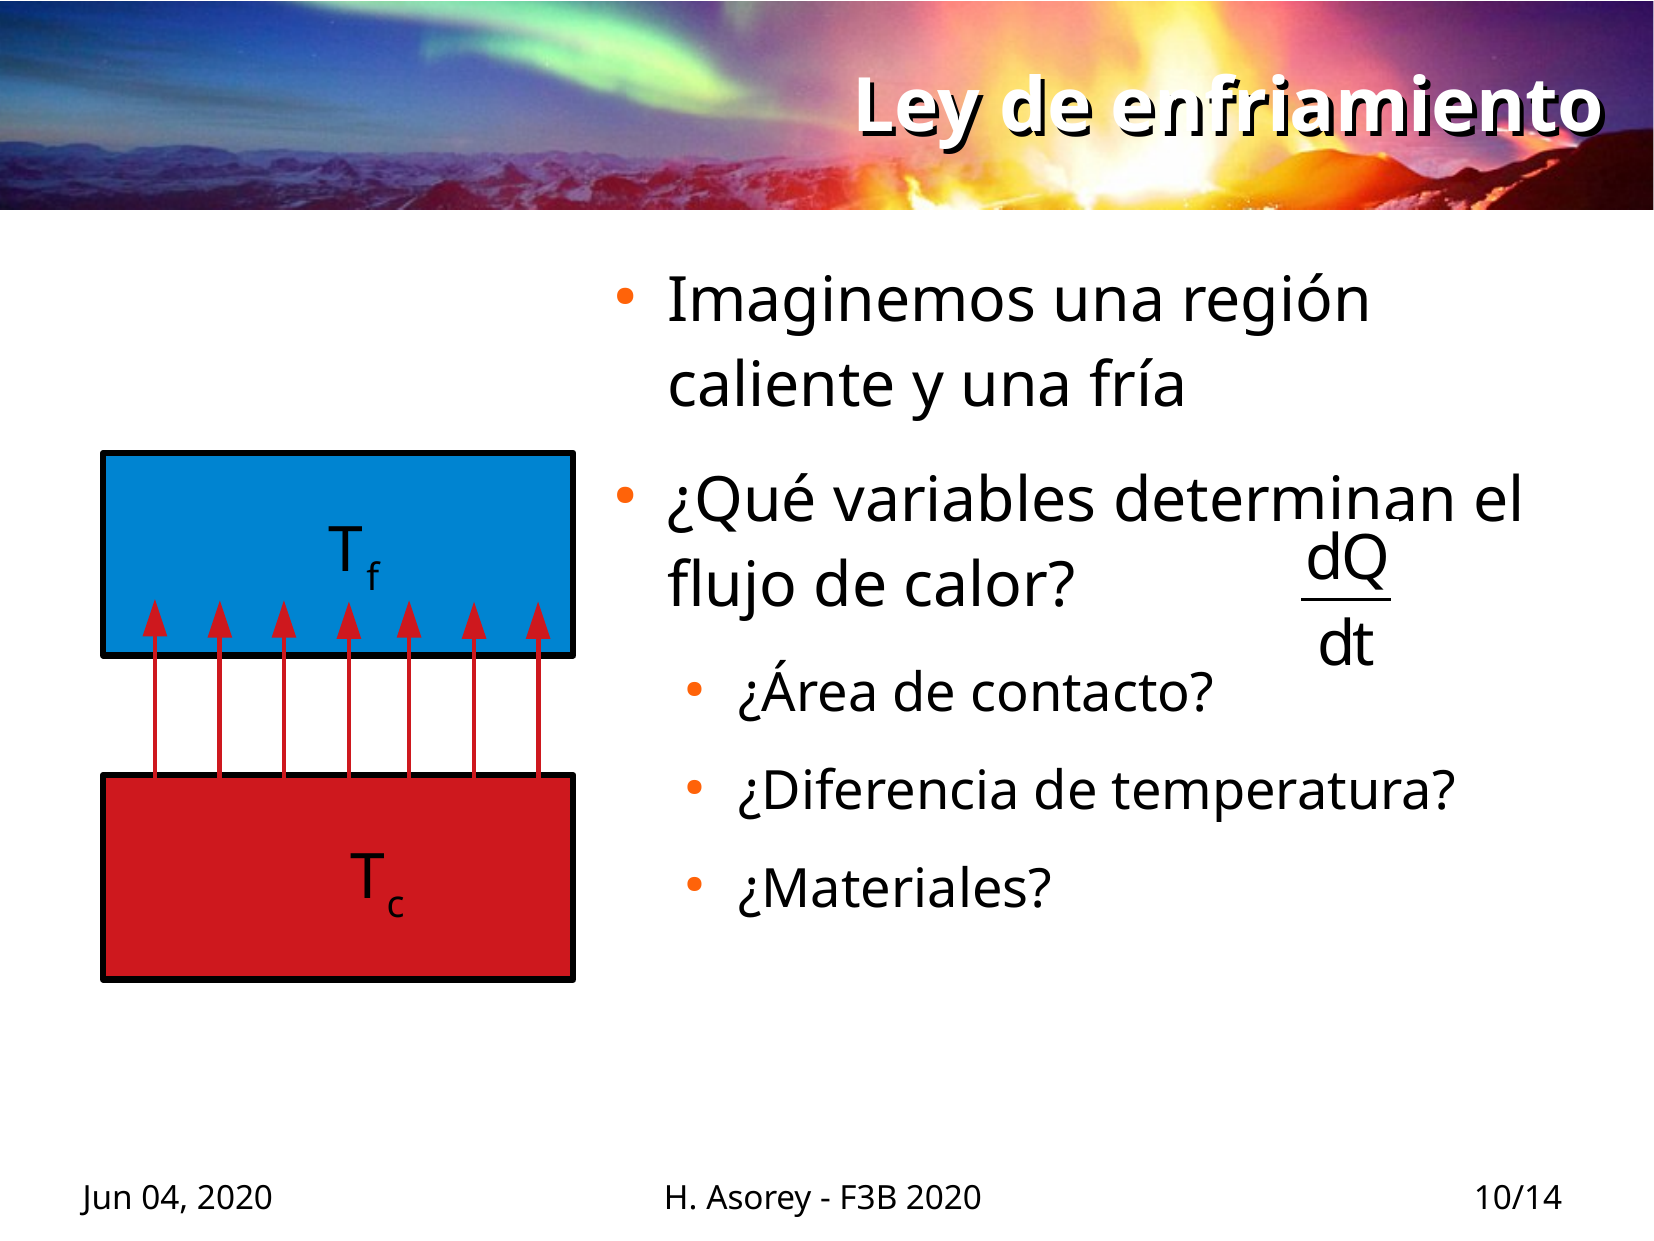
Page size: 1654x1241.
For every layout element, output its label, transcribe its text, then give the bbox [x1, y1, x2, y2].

chart [1291, 519, 1400, 681]
list Imaginemos una región caliente y una fría ¿Qué variables determinan el flujo de calor? ¿Área de contacto? ¿Diferencia de temperatura? ¿Materiales? [596, 255, 1606, 1156]
chart [342, 839, 412, 927]
text_box [103, 775, 574, 980]
title Ley de enfriamiento [45, 15, 1606, 191]
text_box [103, 453, 574, 656]
picture [0, 1, 1654, 210]
chart [321, 511, 387, 600]
